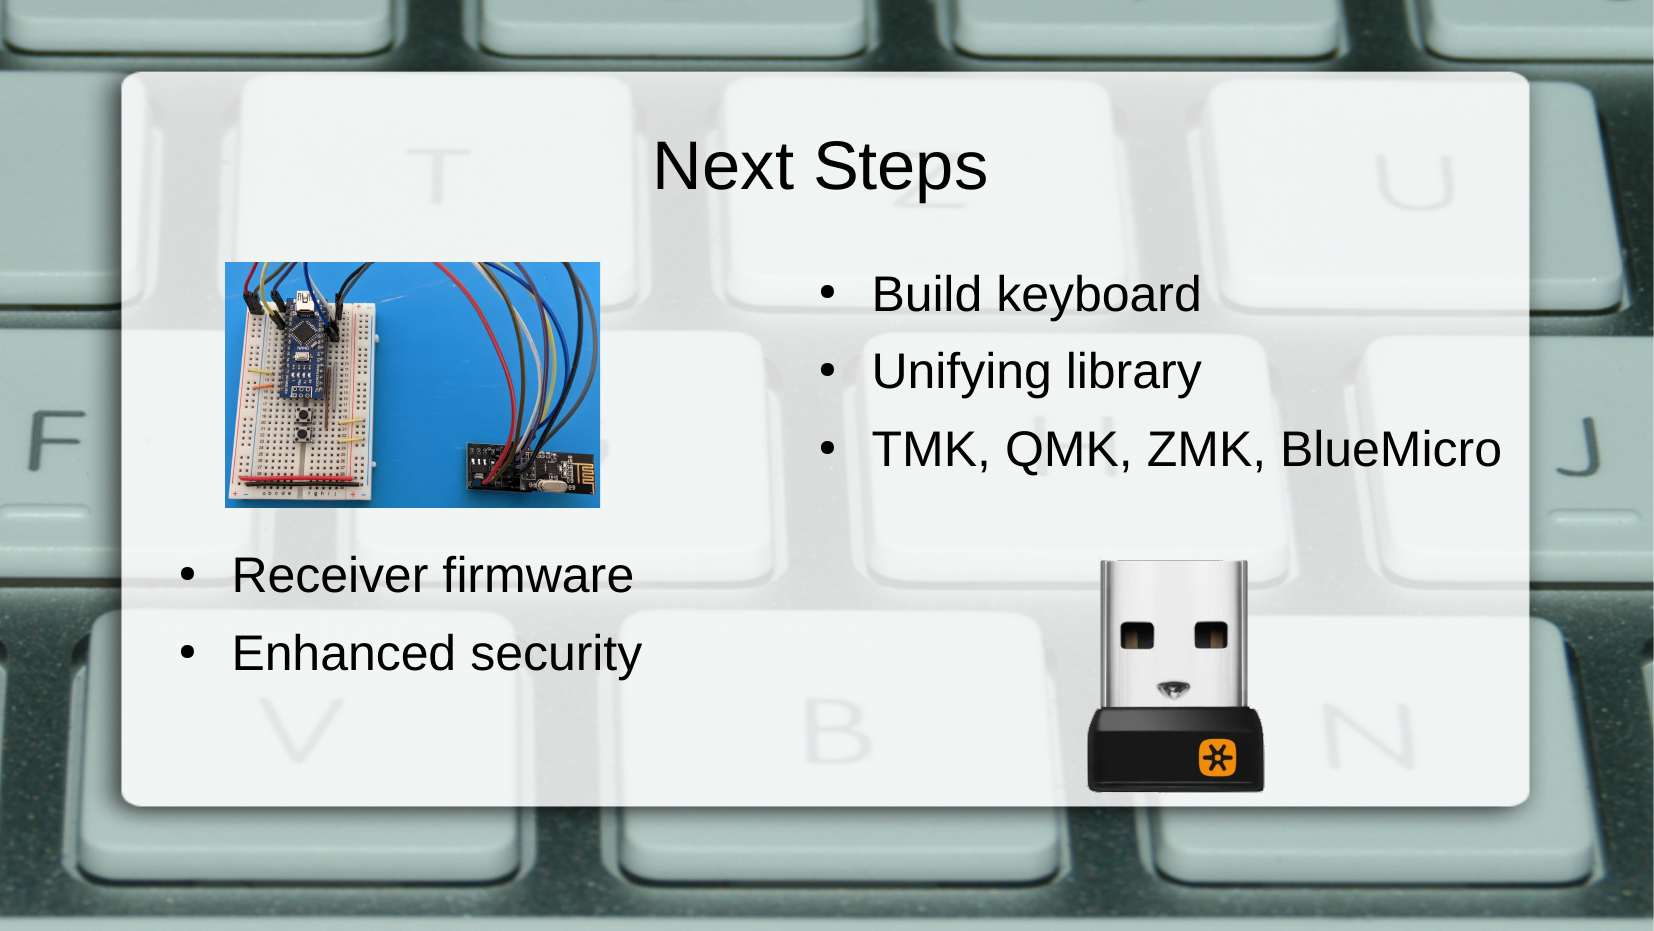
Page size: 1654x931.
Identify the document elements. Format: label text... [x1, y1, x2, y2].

title Next Steps [135, 88, 1506, 244]
list Build keyboard Unifying library TMK, QMK, ZMK, BlueMicro [787, 265, 1507, 611]
picture [0, 0, 1654, 931]
list Receiver firmware Enhanced security [147, 547, 811, 805]
